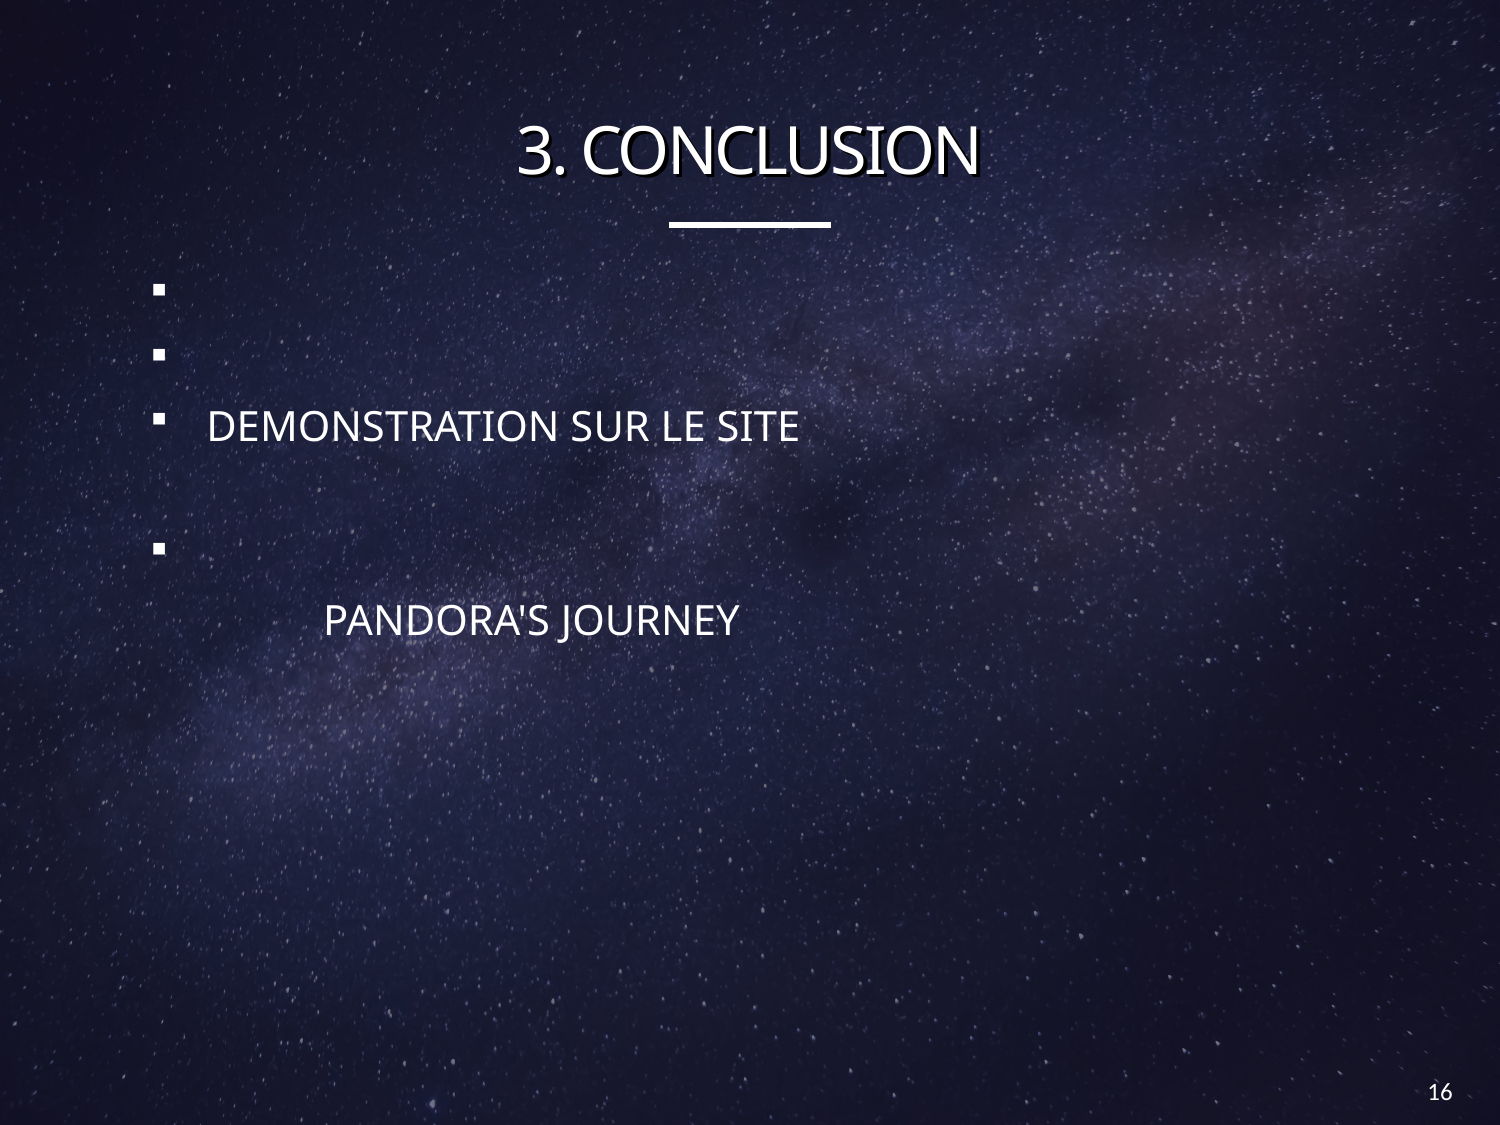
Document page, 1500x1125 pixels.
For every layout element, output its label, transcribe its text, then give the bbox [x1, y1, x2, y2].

title 3. CONCLUSION [112, 99, 1388, 200]
text_box [1412, 1052, 1488, 1113]
list DEMONSTRATION SUR LE SITE PANDORA'S JOURNEY [112, 262, 1388, 1013]
